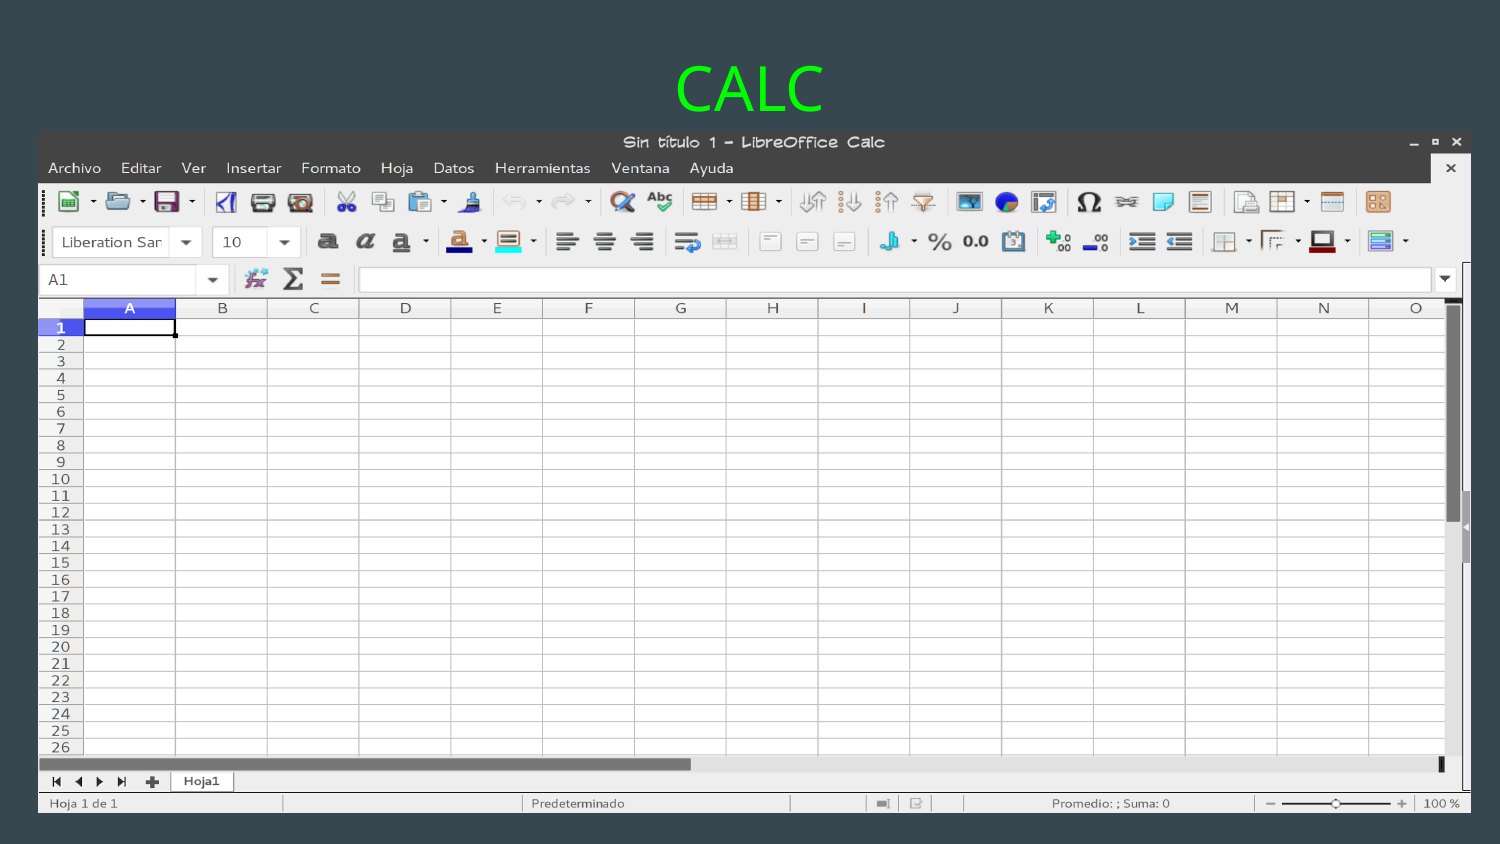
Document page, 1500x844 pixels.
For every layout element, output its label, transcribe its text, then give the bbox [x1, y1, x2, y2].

title CALC [51, 33, 1449, 131]
picture [38, 131, 1471, 813]
